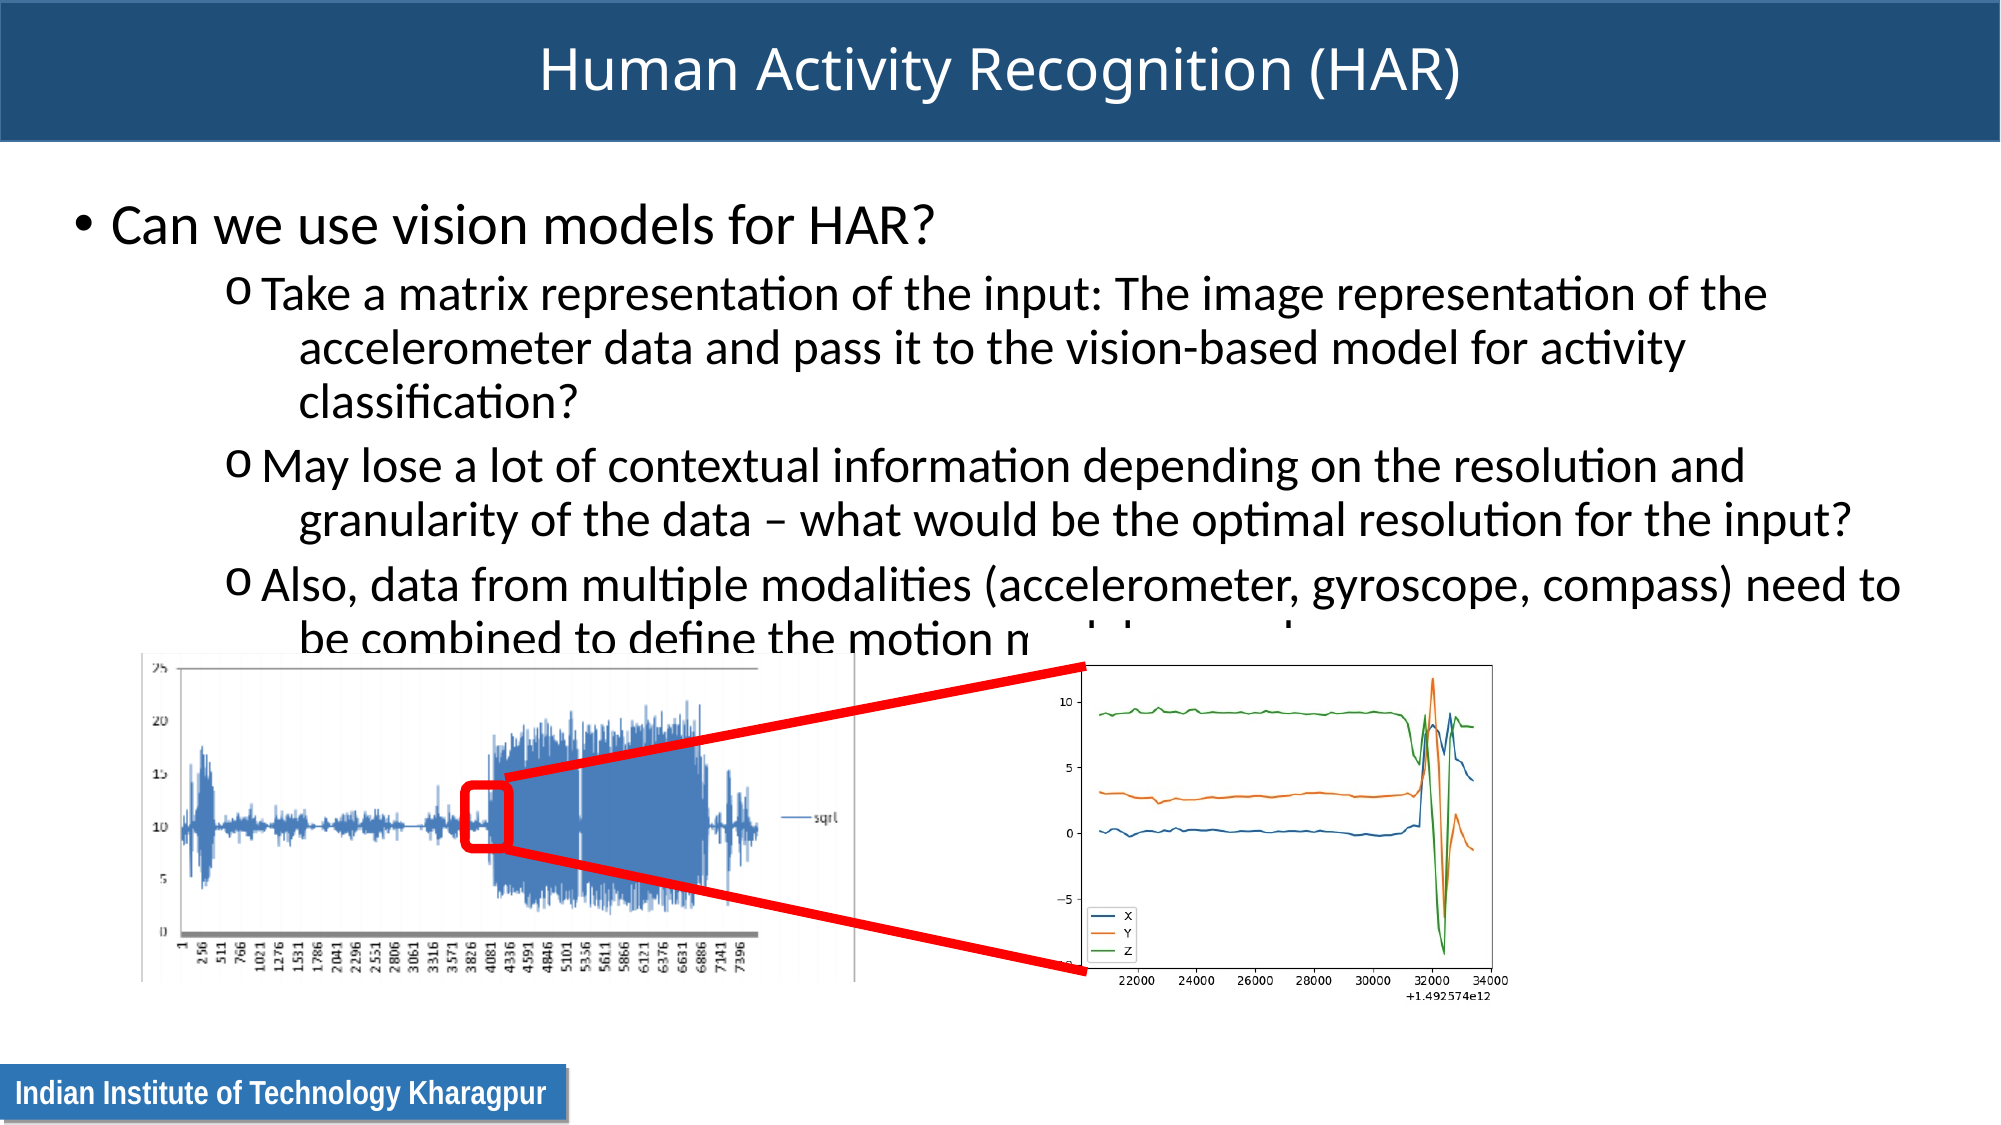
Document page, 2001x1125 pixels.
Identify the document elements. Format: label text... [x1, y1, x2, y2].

picture [141, 653, 858, 984]
picture [1028, 628, 1536, 1009]
picture [470, 790, 504, 843]
list Can we use vision models for HAR? Take a matrix representation of the input: The image representation of the accelerometer data and pass it to the vision-based model for activity classification? May lose a lot of contextual information depending on the resolution and granularity of the data – what would be the optimal resolution for the input? Also, data from multiple modalities (accelerometer, gyroscope, compass) need to be combined to define the motion model properly [58, 186, 1954, 1065]
title Human Activity Recognition (HAR) [0, 1, 2000, 141]
picture [510, 715, 858, 918]
